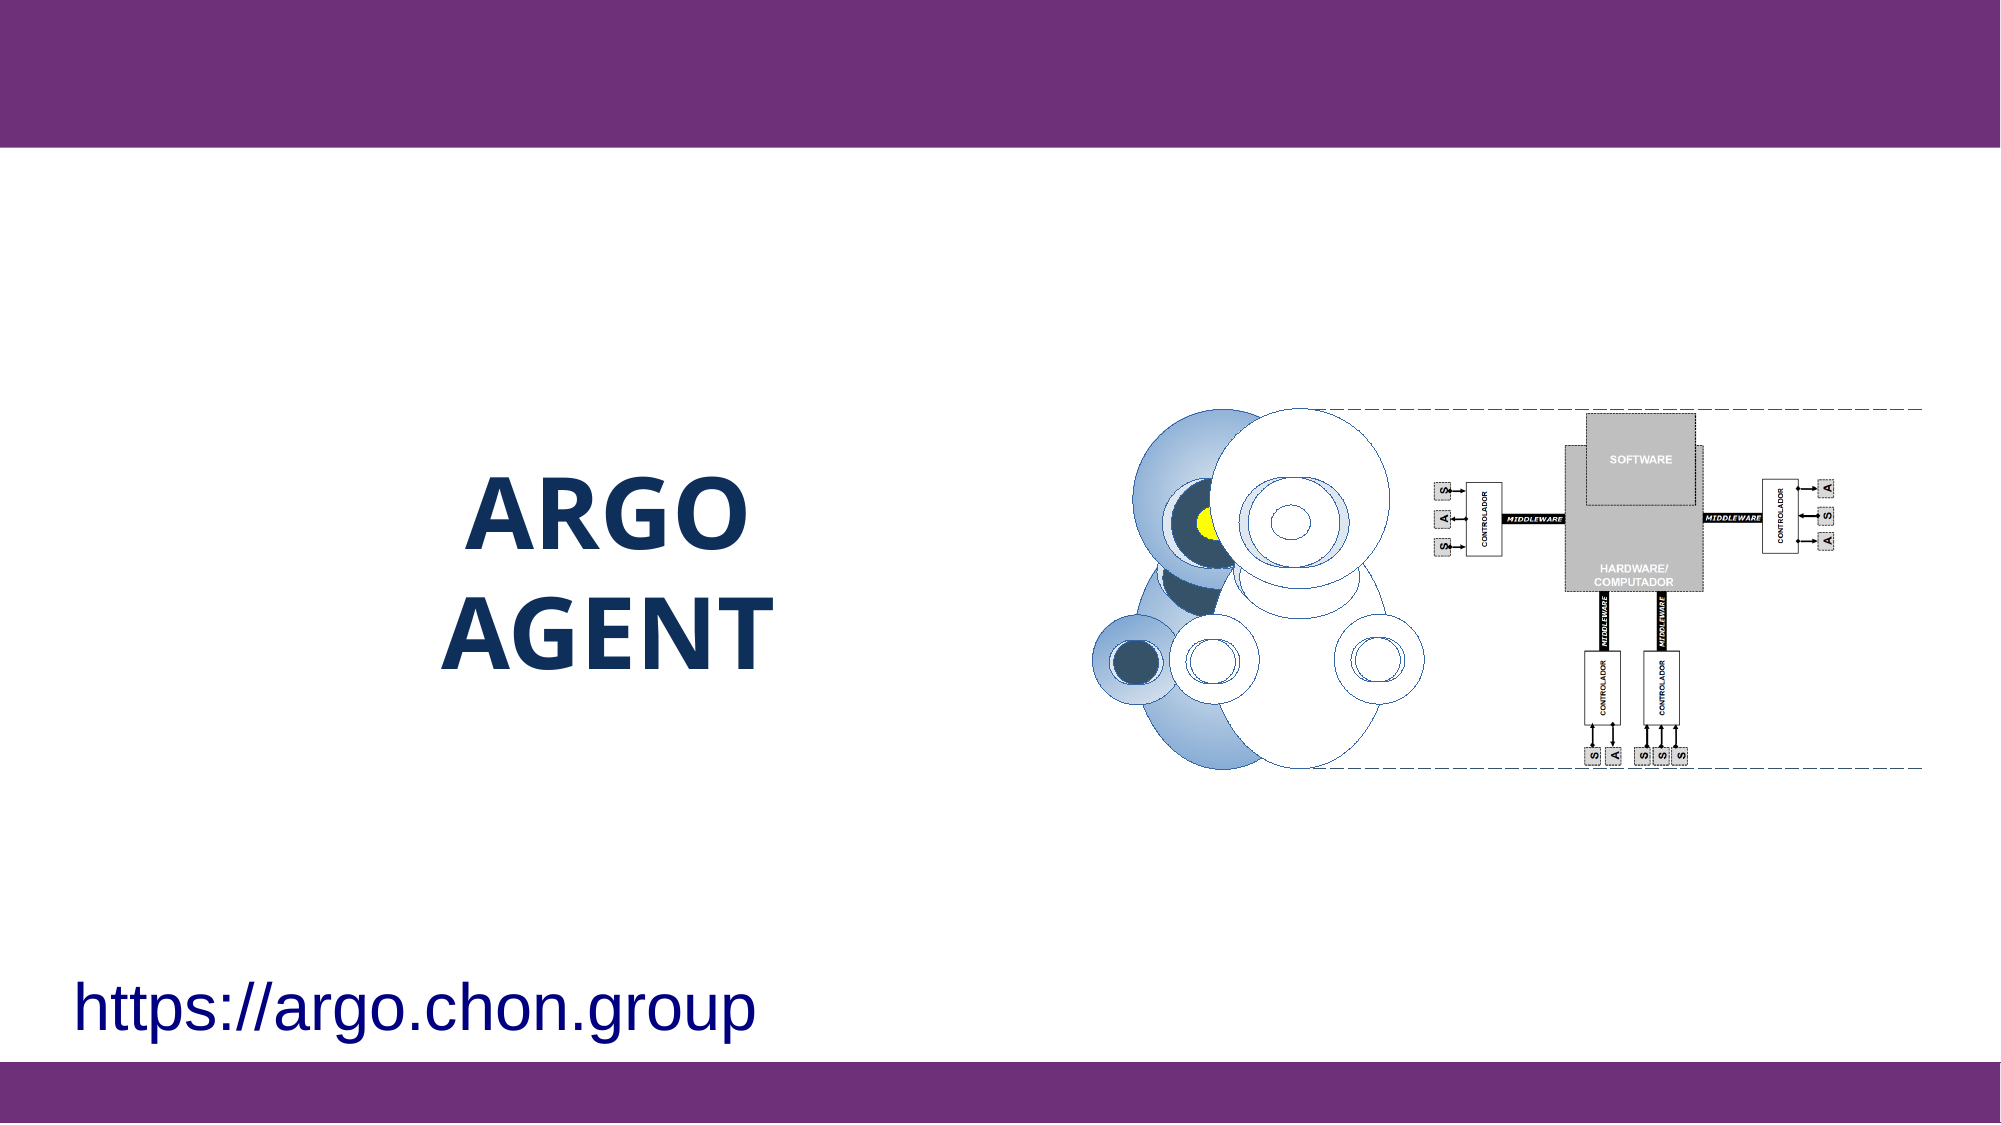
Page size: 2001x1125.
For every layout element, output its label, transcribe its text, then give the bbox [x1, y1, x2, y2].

text_box https://argo.chon.group [59, 962, 809, 1053]
text_box [1092, 408, 1425, 770]
picture [1428, 395, 1843, 774]
text_box ARGO AGENT [103, 441, 1115, 697]
